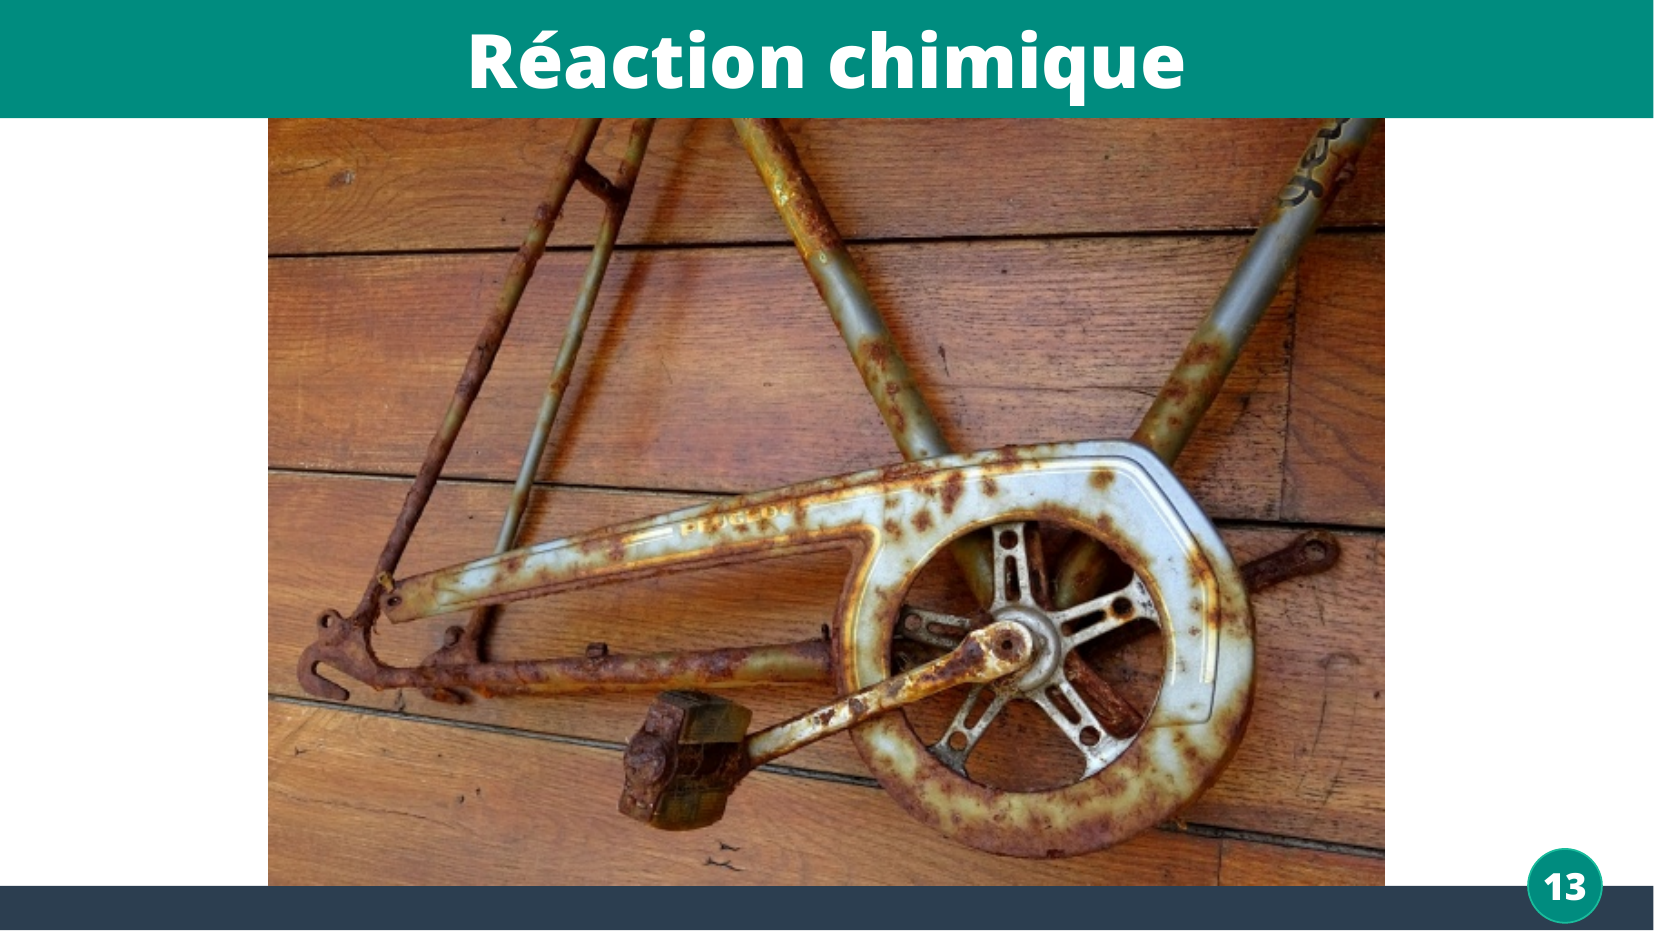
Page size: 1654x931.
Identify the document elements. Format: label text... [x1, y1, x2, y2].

title Réaction chimique [59, 0, 1595, 118]
picture [268, 118, 1385, 886]
